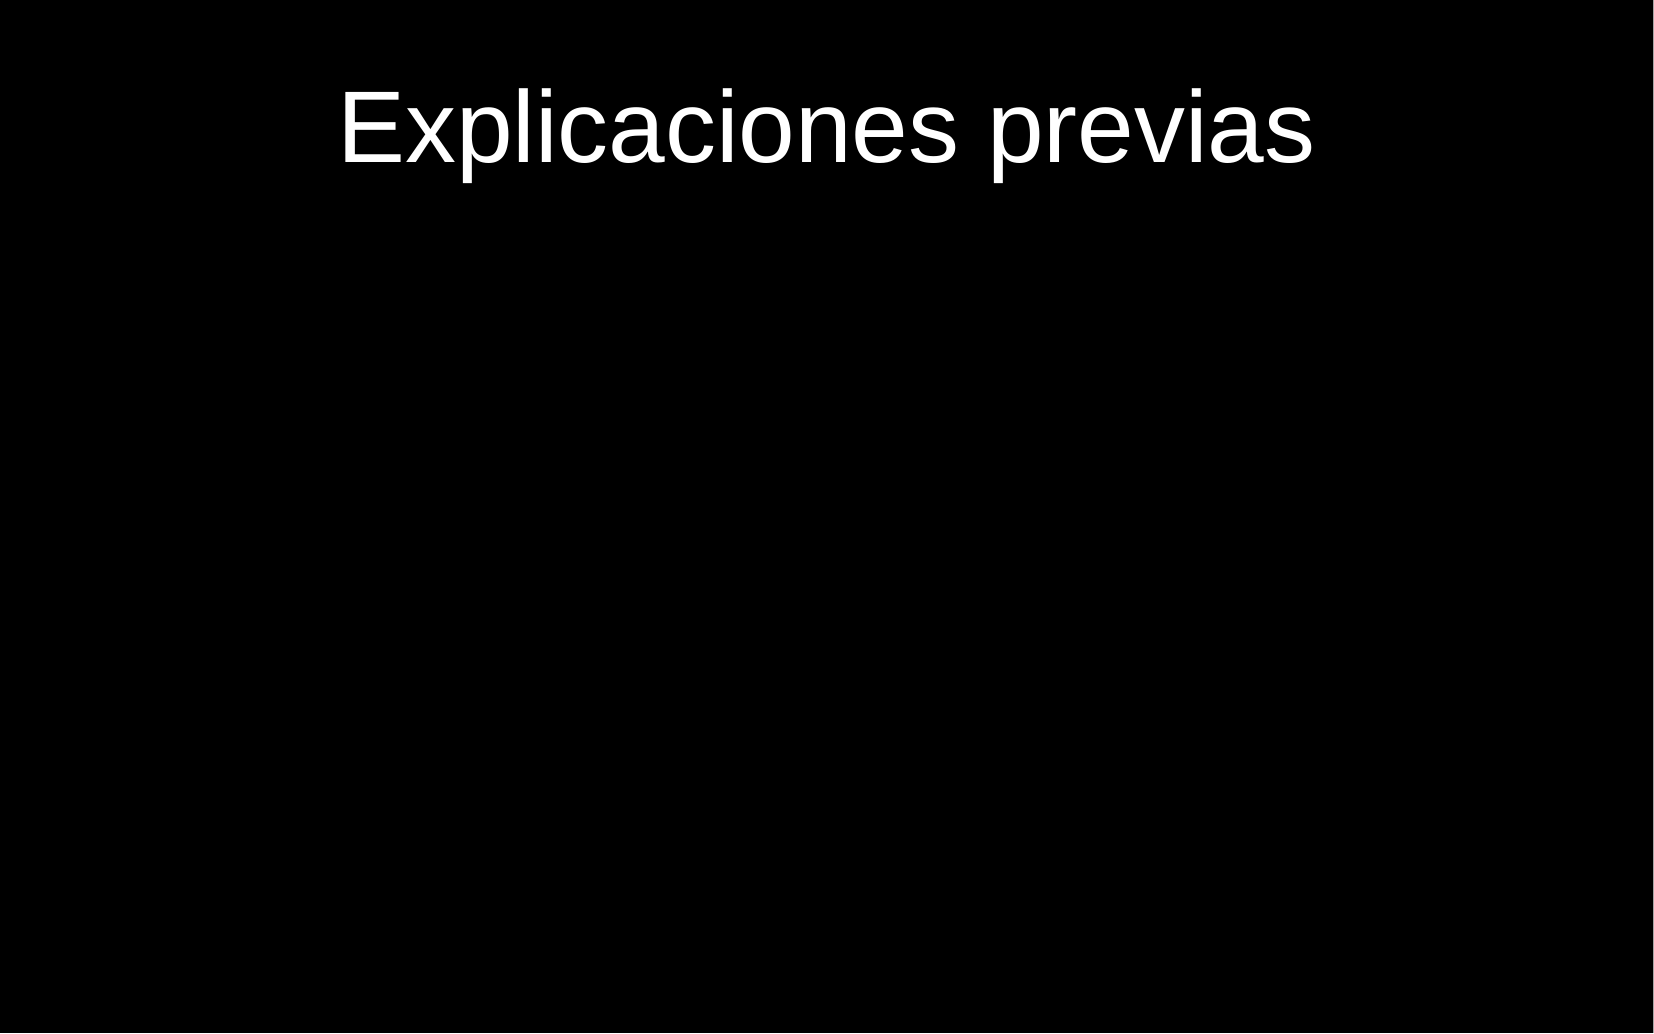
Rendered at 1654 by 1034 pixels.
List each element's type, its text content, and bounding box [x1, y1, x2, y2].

title Explicaciones previas [82, 41, 1571, 214]
